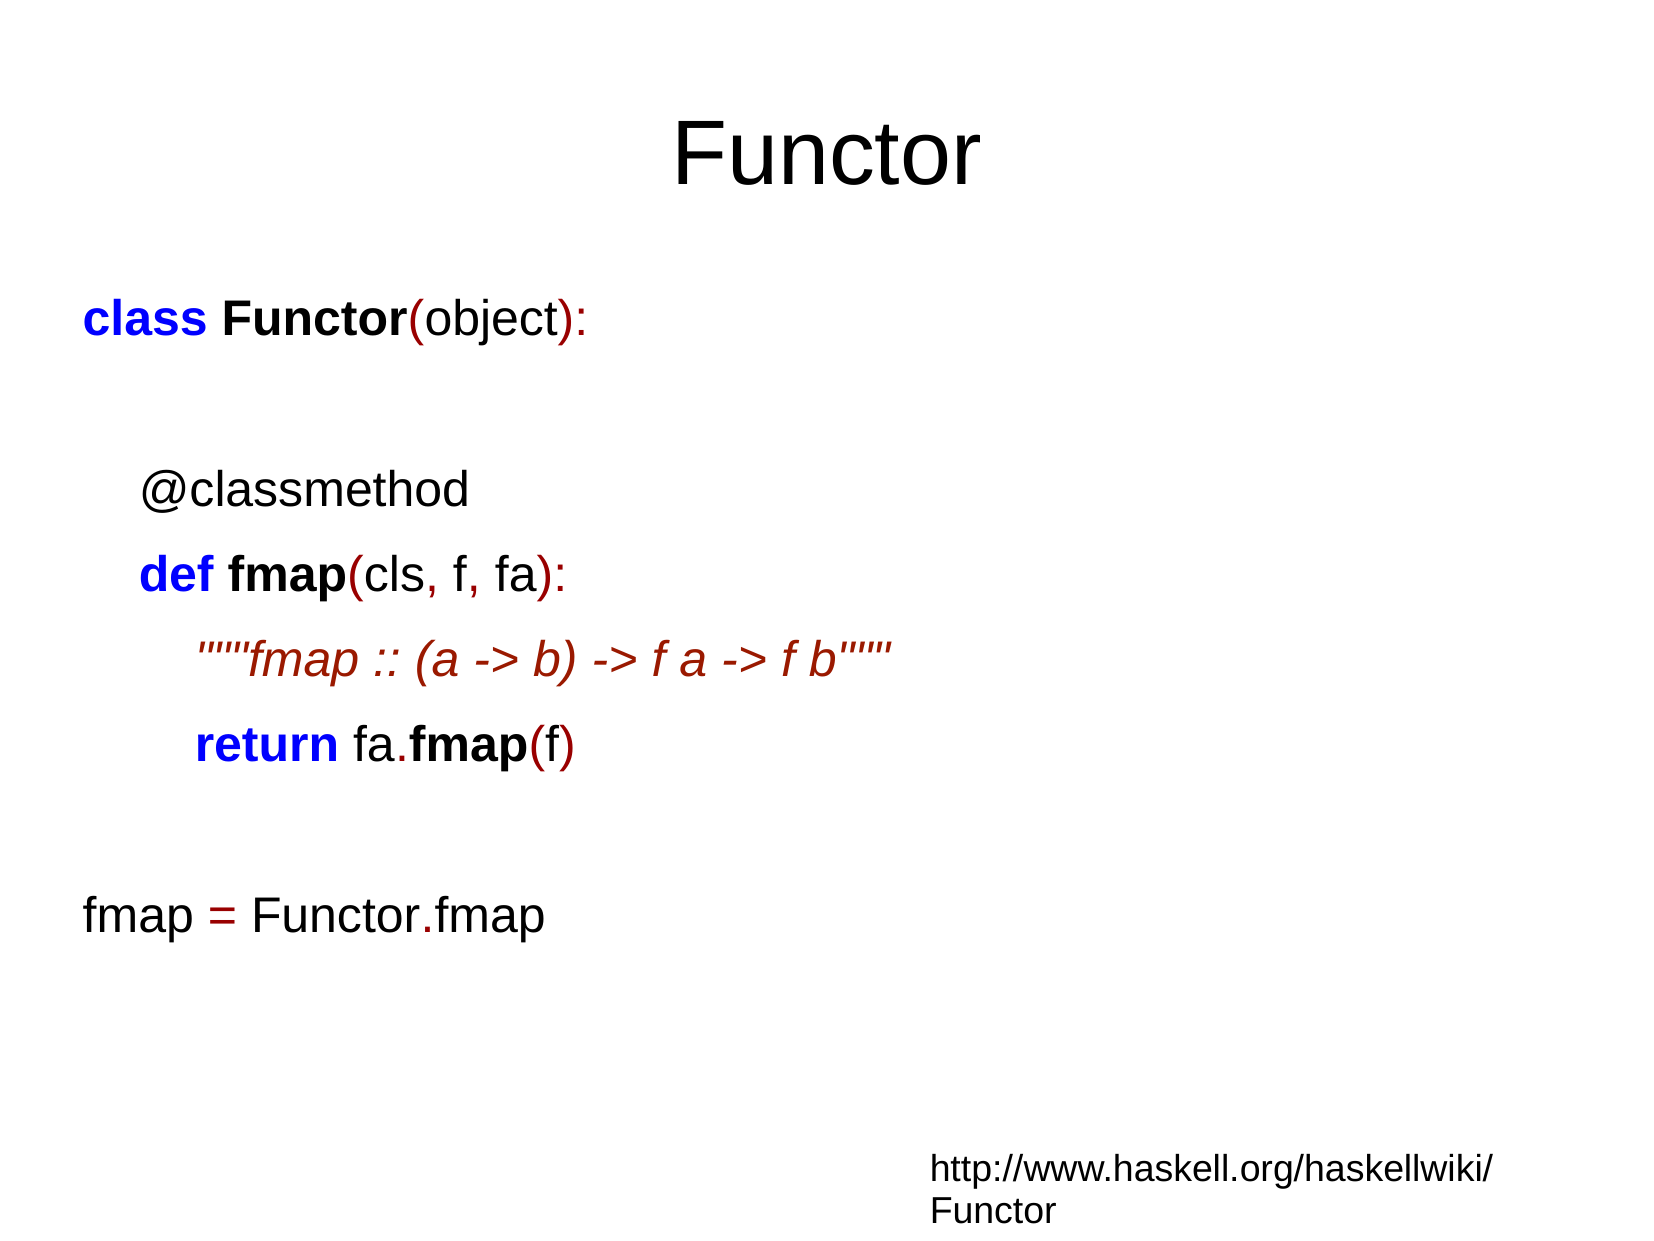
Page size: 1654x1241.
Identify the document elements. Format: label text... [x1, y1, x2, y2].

text_box http://www.haskell.org/haskellwiki/Functor [915, 1140, 1635, 1197]
list class Functor(object): @classmethod def fmap(cls, f, fa): """fmap :: (a -> b) -> f a -> f b""" return fa.fmap(f) fmap = Functor.fmap [82, 290, 1538, 1010]
title Functor [82, 49, 1571, 257]
